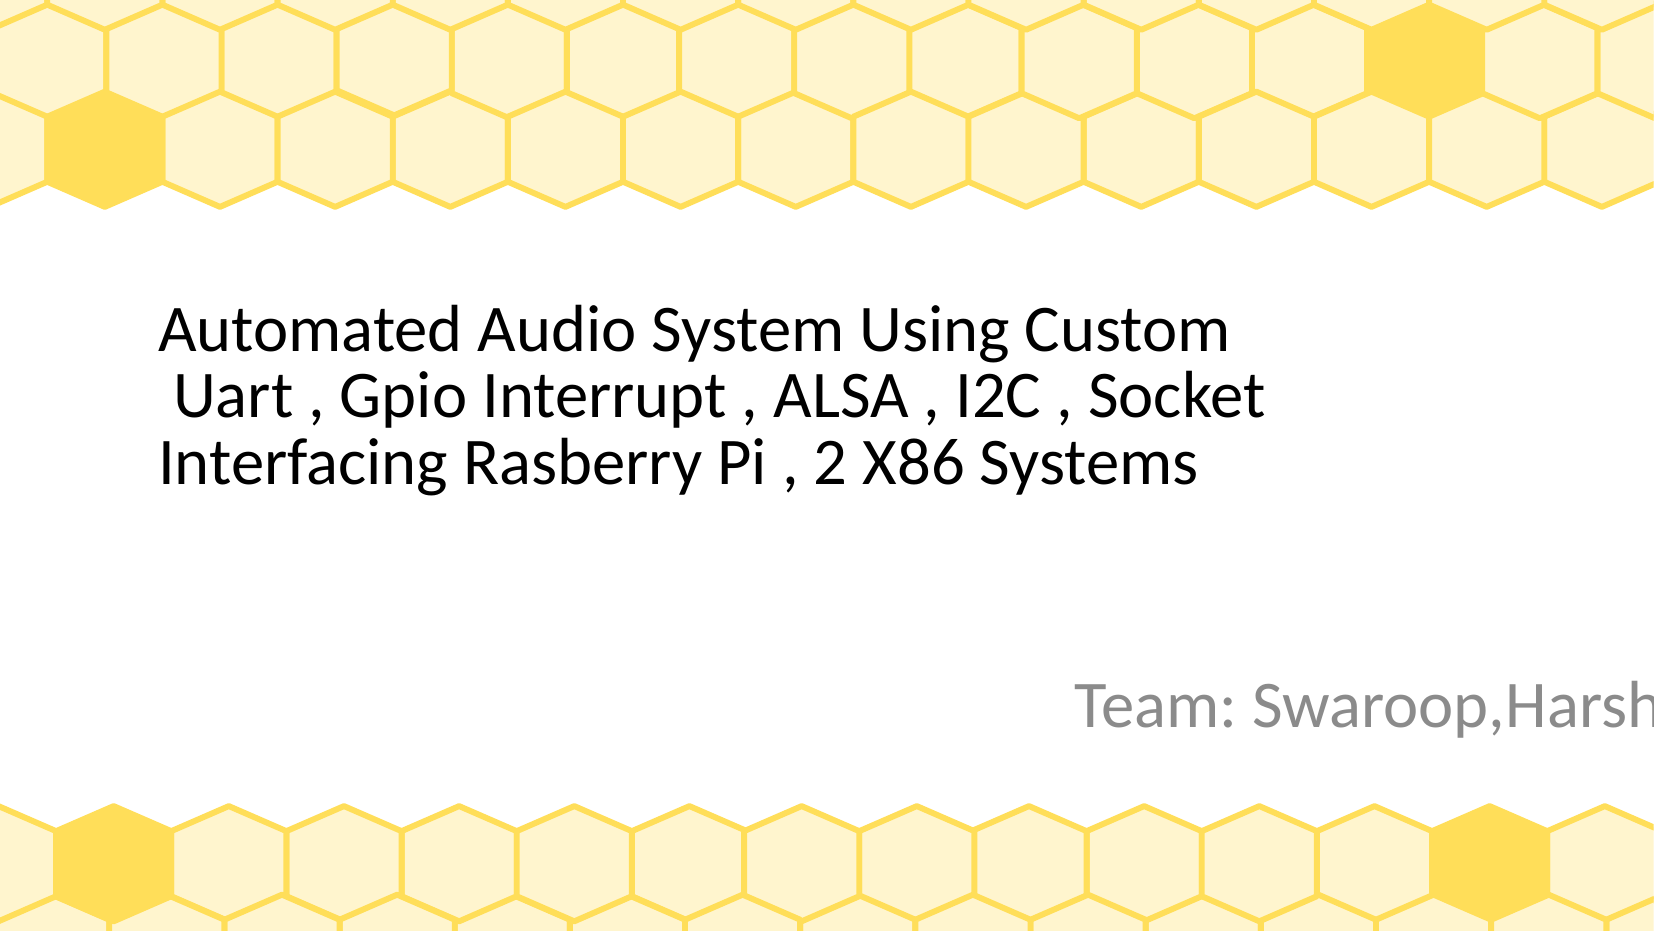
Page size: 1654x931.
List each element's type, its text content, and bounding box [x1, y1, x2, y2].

title Automated Audio System Using Custom Uart , Gpio Interrupt , ALSA , I2C , Socket Interfacing Rasberry Pi , 2 X86 Systems [87, 265, 1564, 538]
subtitle Team: Swaroop,Harsha [1003, 620, 1654, 802]
